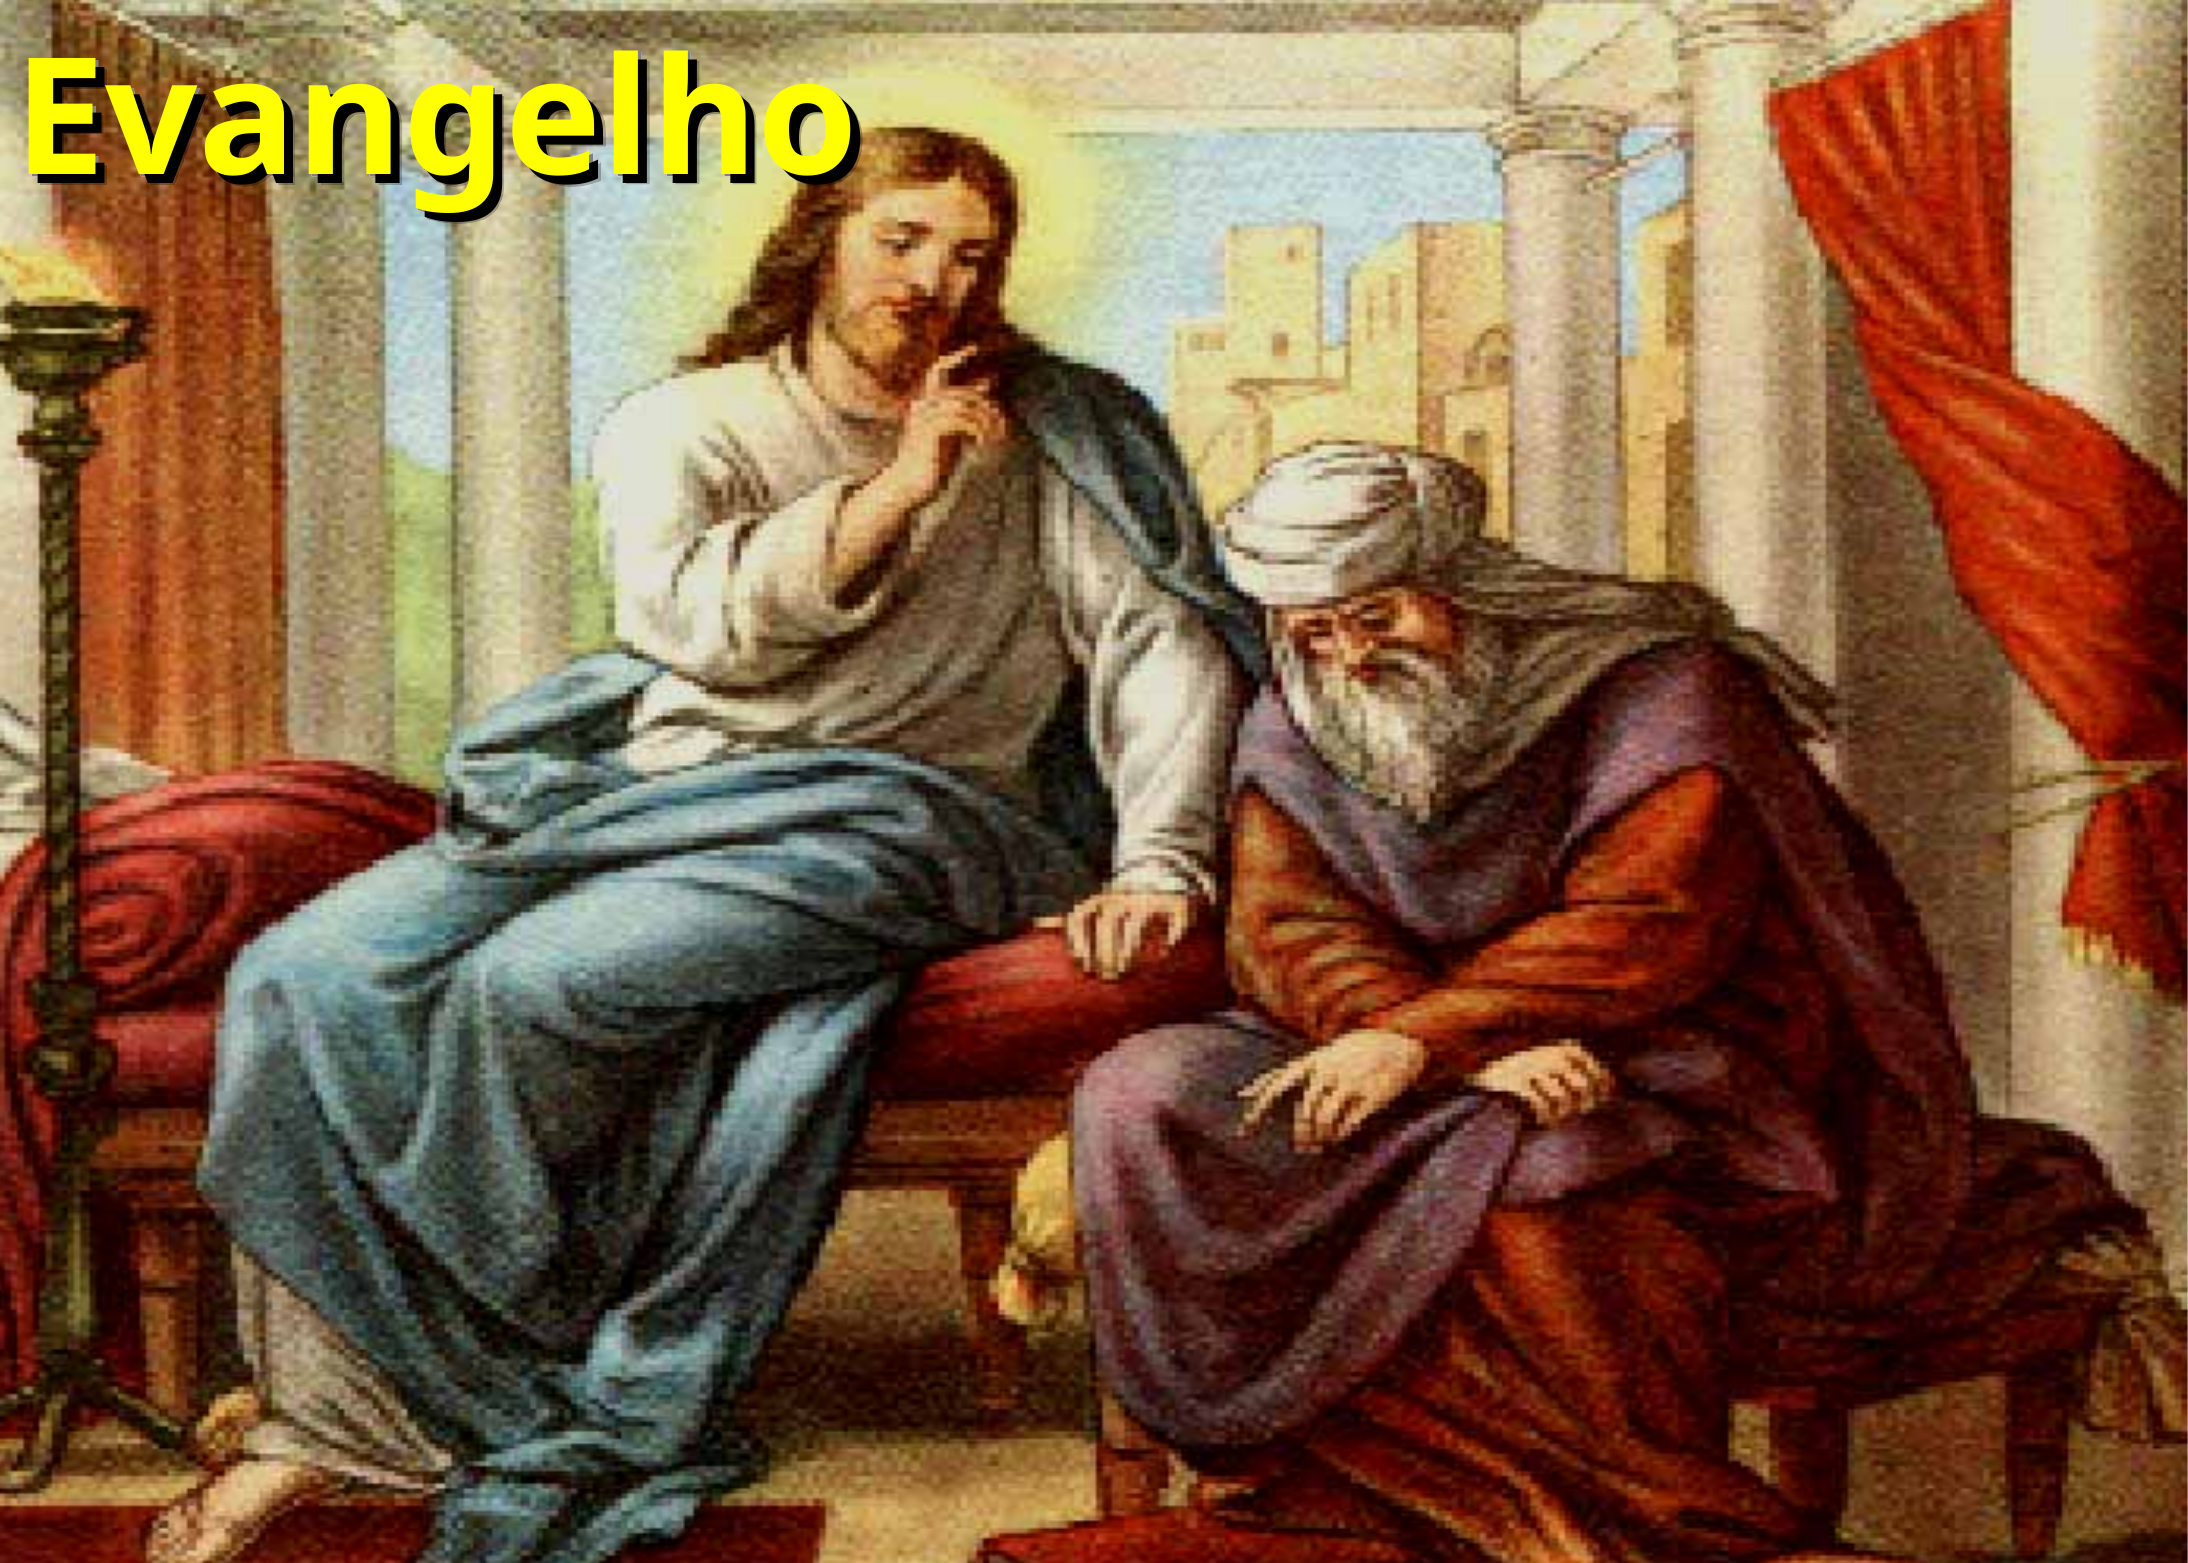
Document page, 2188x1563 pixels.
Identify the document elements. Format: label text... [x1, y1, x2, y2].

text_box Evangelho [0, 0, 1170, 318]
picture [0, 0, 2188, 1563]
